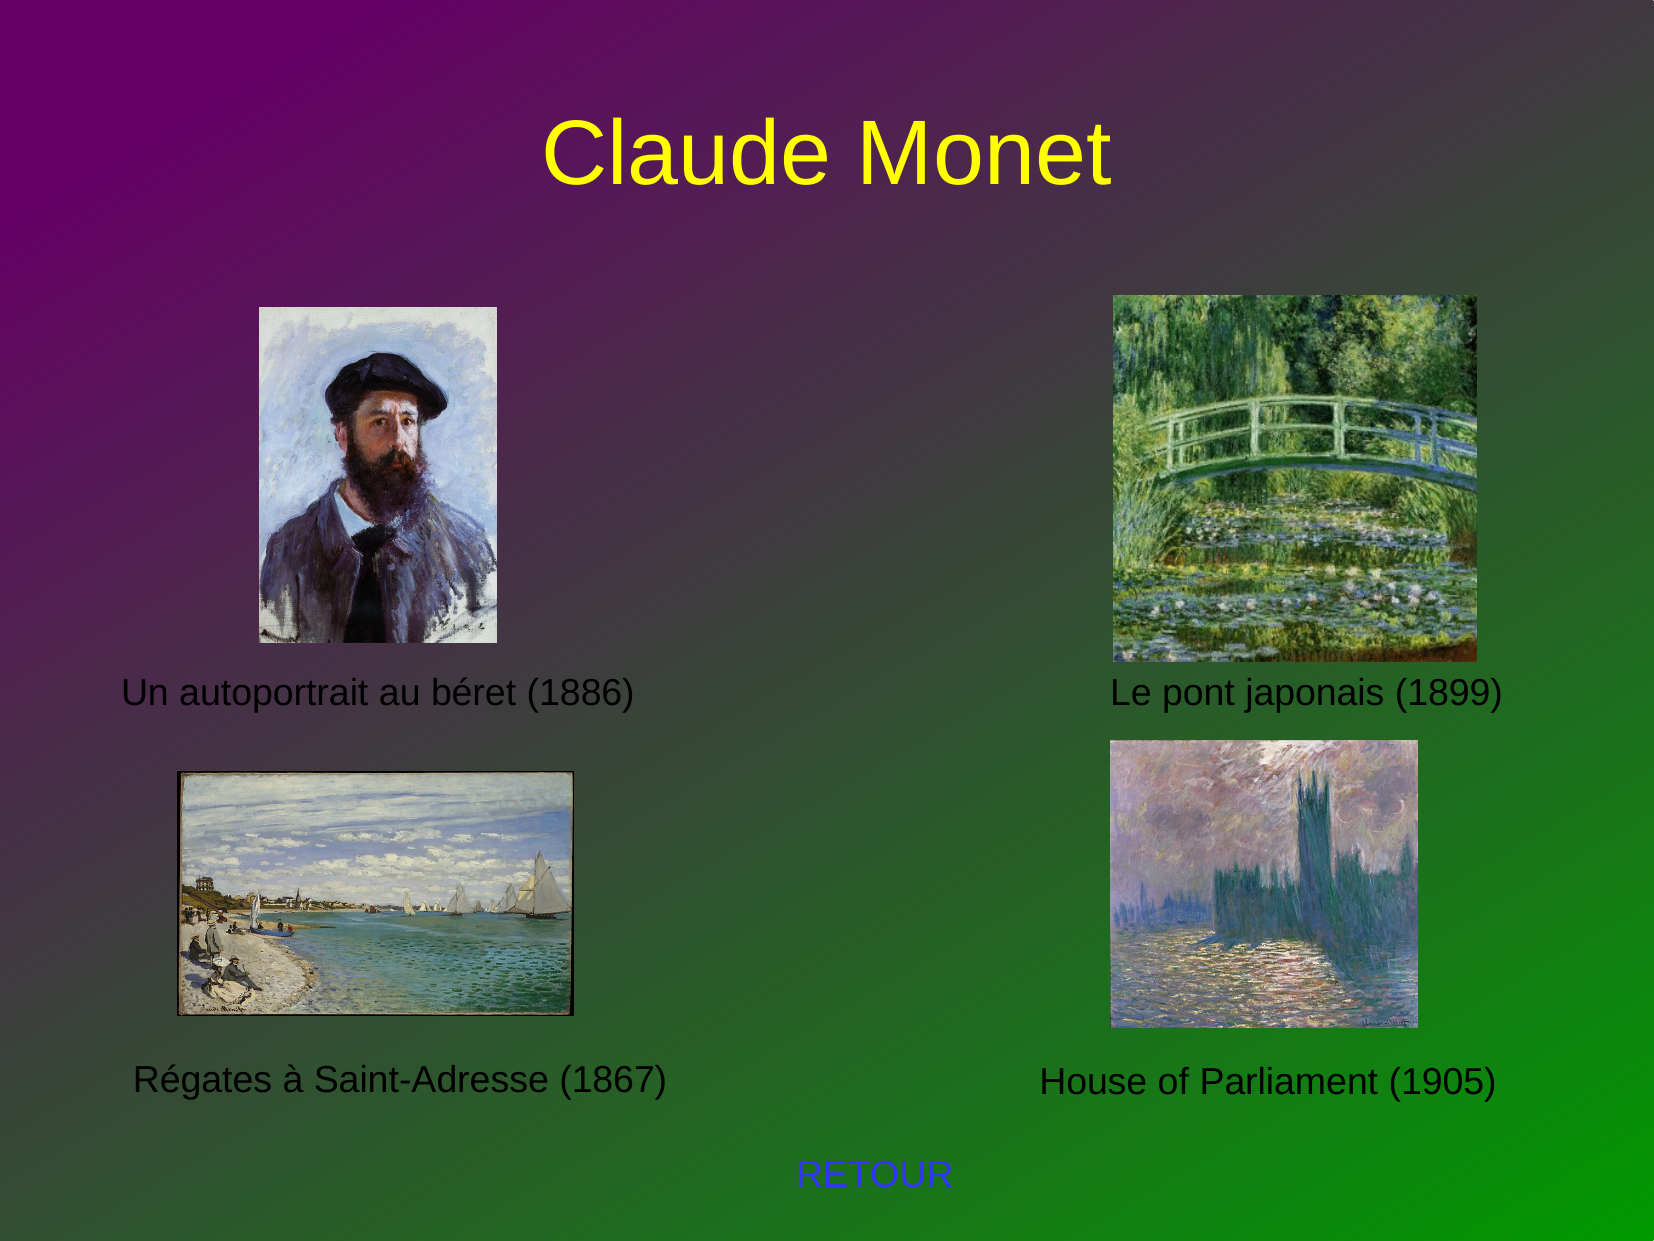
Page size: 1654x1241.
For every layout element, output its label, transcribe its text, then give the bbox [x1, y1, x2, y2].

picture [1110, 740, 1418, 1028]
text_box House of Parliament (1905) [1024, 1053, 1512, 1111]
picture [259, 307, 497, 643]
picture [177, 771, 574, 1016]
text_box RETOUR [781, 1145, 969, 1203]
title Claude Monet [82, 49, 1571, 257]
text_box Régates à Saint-Adresse (1867) [118, 1051, 721, 1108]
text_box Le pont japonais (1899) [1095, 663, 1518, 721]
picture [1113, 295, 1477, 662]
text_box Un autoportrait au béret (1886) [106, 663, 650, 721]
